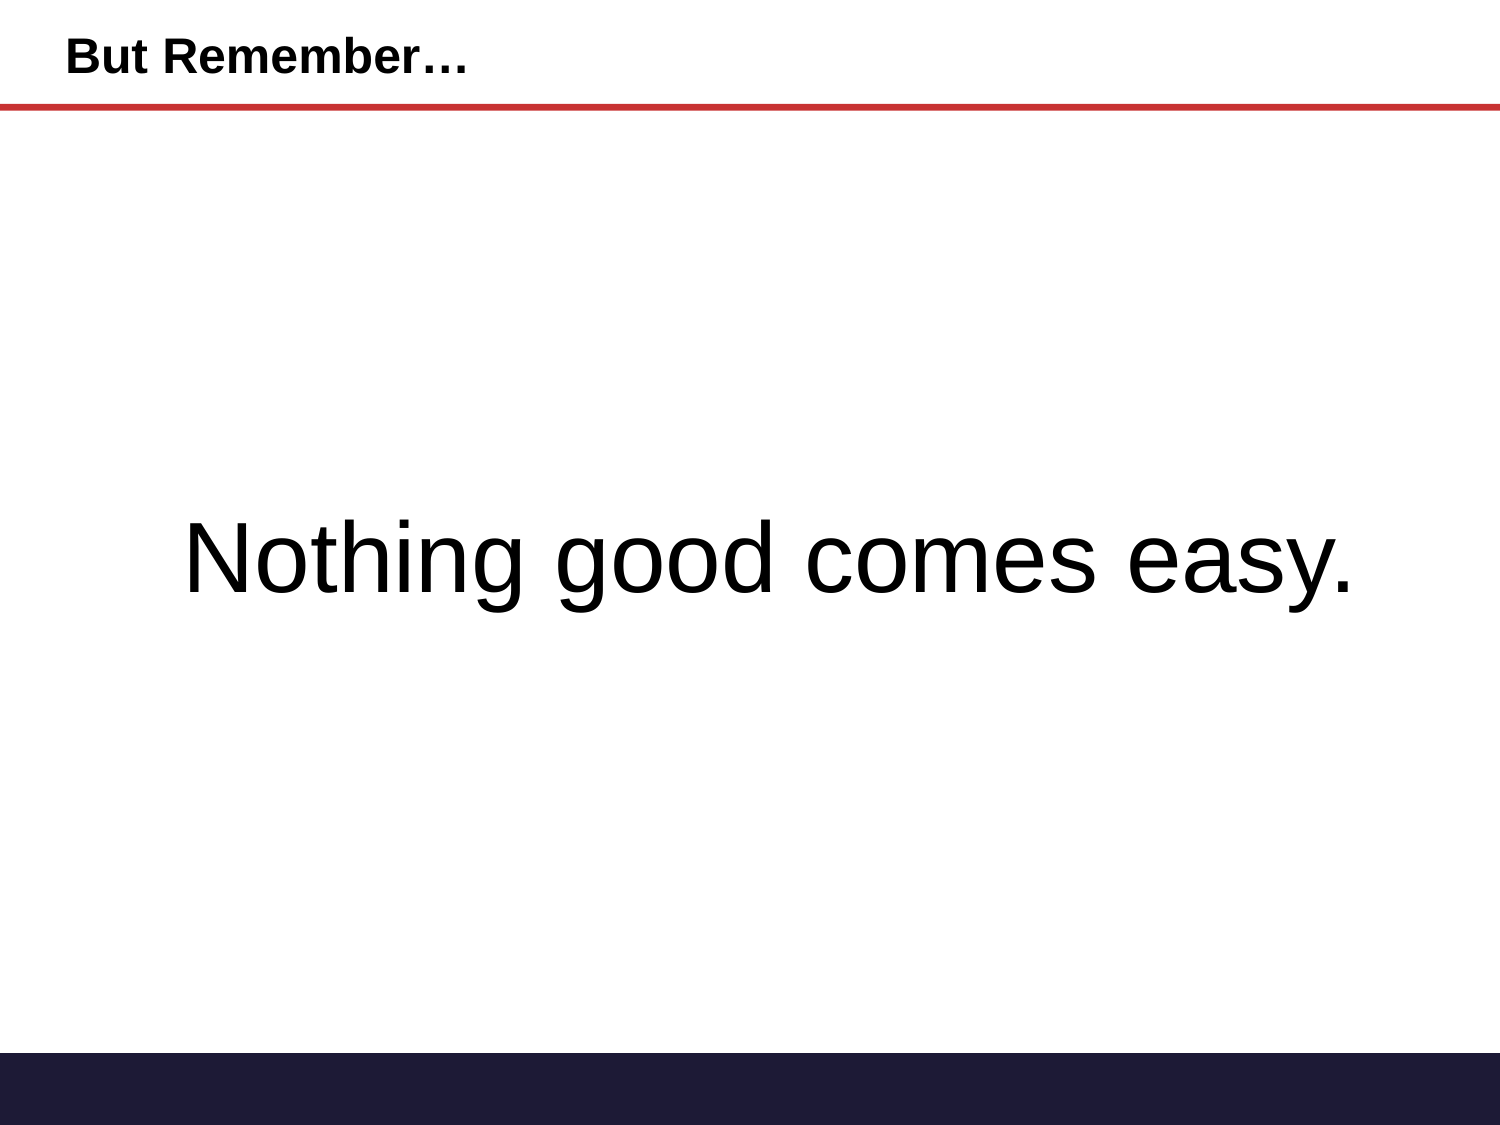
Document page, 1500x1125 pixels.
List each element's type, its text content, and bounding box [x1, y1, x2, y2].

text_box Nothing good comes easy. [47, 125, 1456, 1050]
title But Remember… [50, 0, 948, 108]
